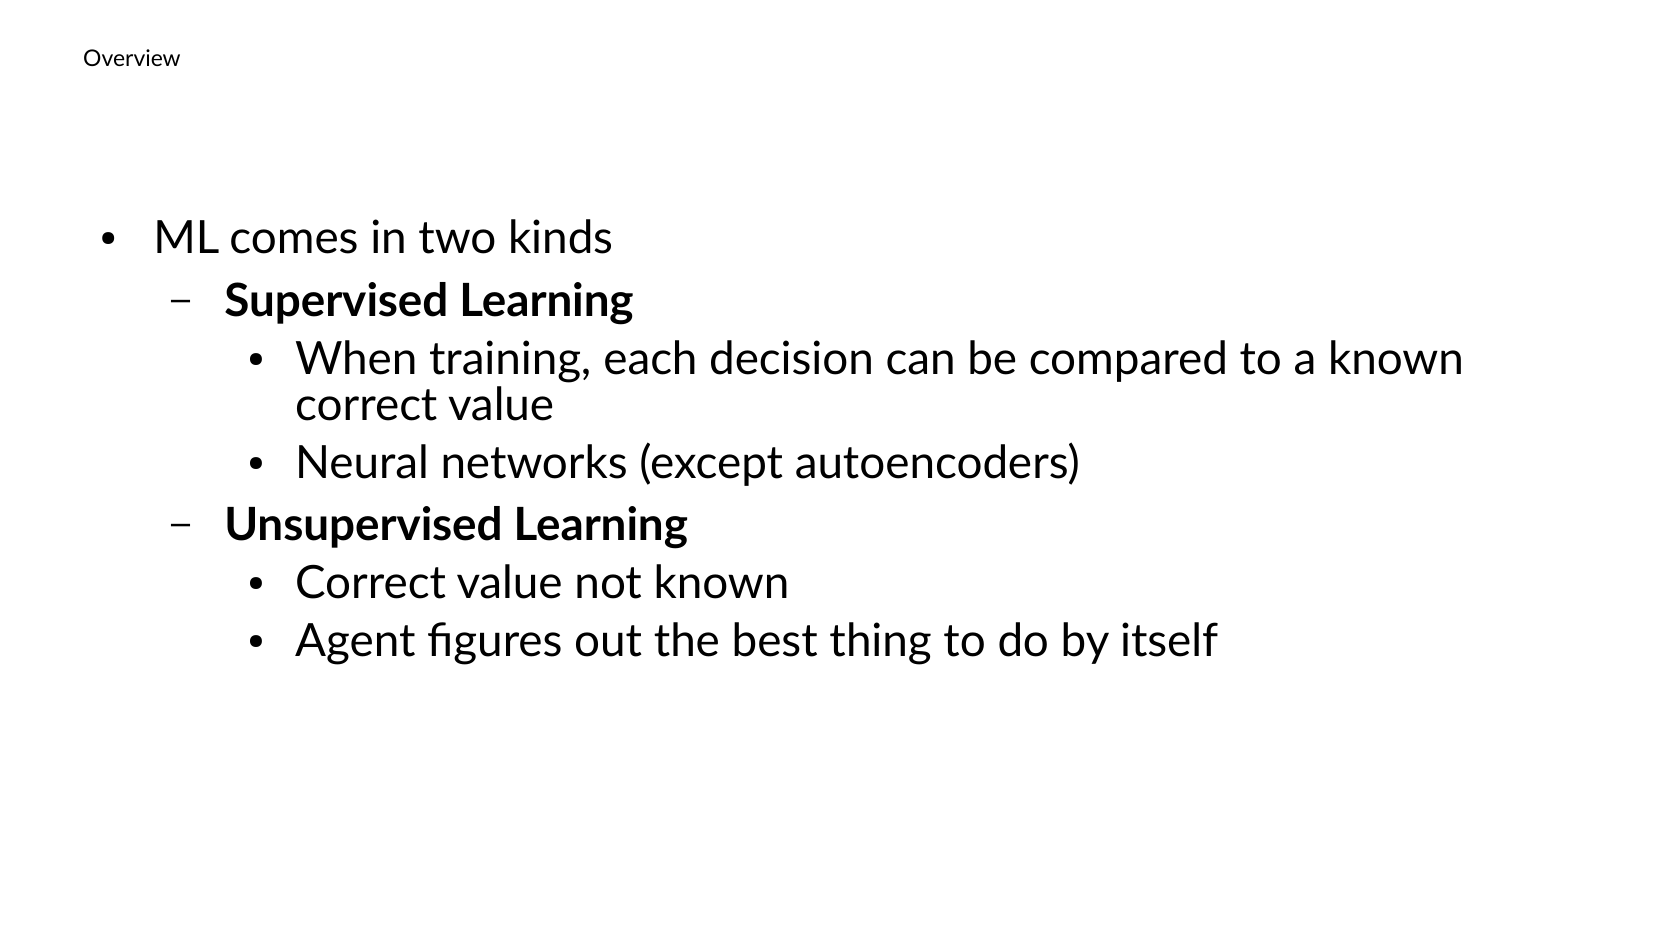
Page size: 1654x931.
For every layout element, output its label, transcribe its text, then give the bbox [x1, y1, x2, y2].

title Overview [83, 0, 1571, 119]
list ML comes in two kinds Supervised Learning When training, each decision can be compared to a known correct value Neural networks (except autoencoders) Unsupervised Learning Correct value not known Agent figures out the best thing to do by itself [82, 217, 1571, 839]
